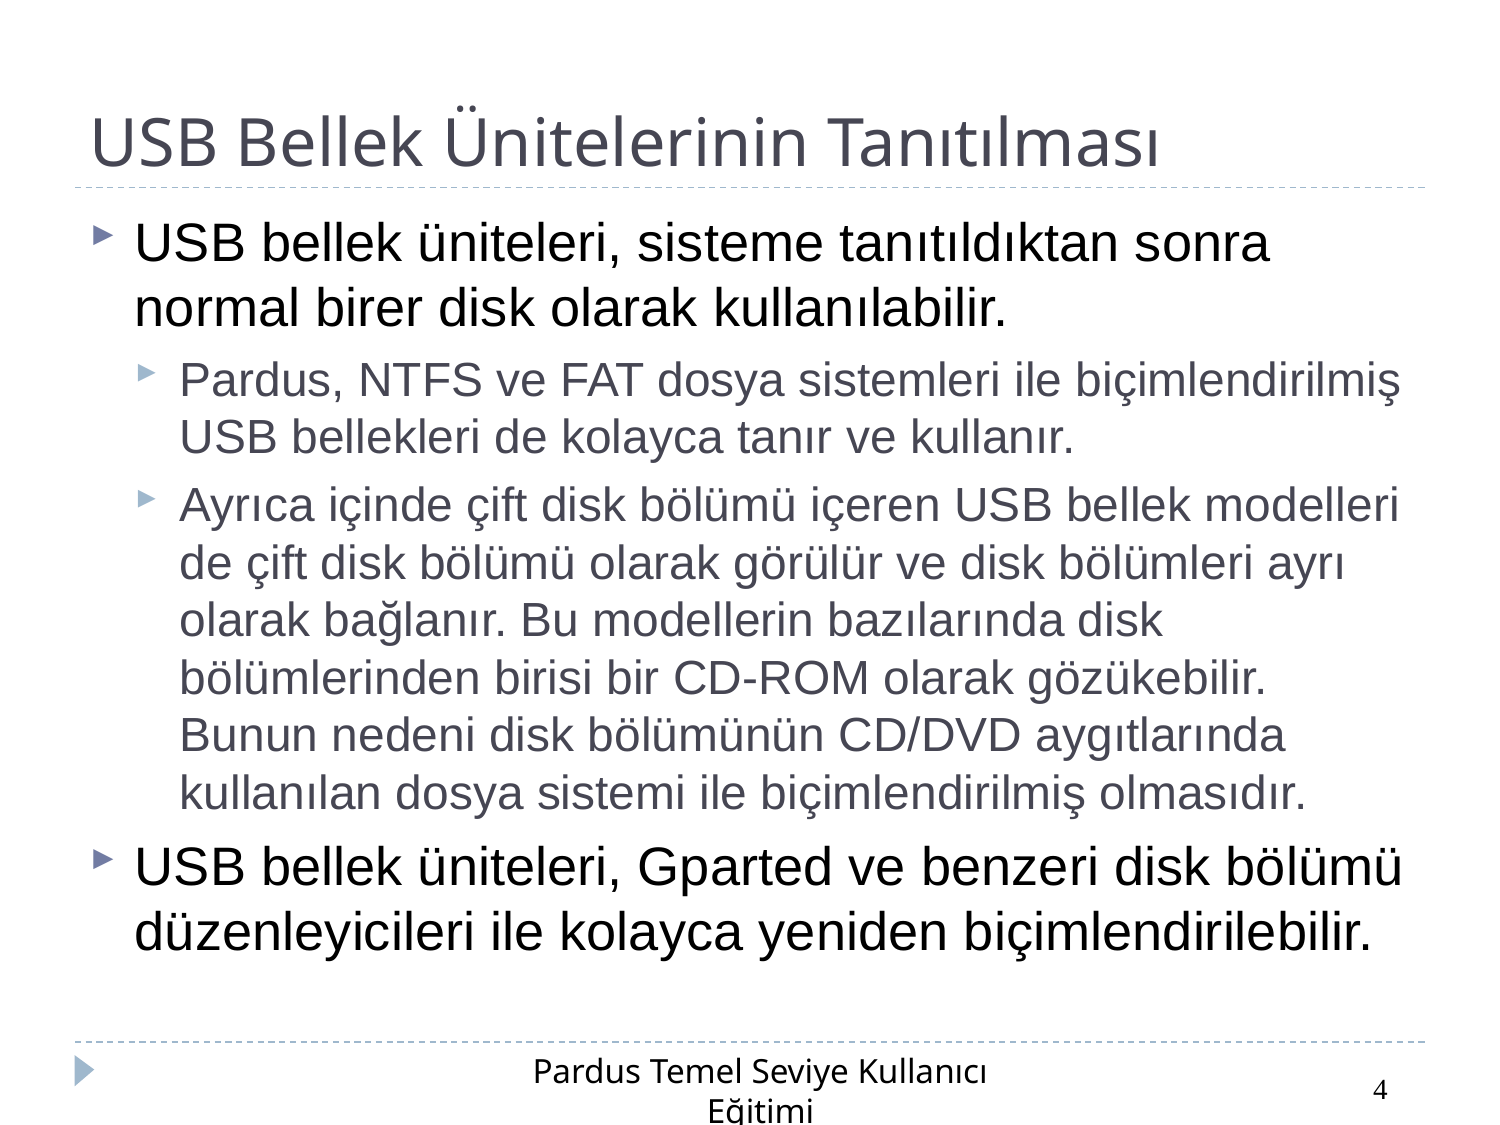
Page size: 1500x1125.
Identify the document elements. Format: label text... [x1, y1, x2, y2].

title USB Bellek Ünitelerinin Tanıtılması [75, 24, 1425, 188]
list USB bellek üniteleri, sisteme tanıtıldıktan sonra normal birer disk olarak kullanılabilir. Pardus, NTFS ve FAT dosya sistemleri ile biçimlendirilmiş USB bellekleri de kolayca tanır ve kullanır. Ayrıca içinde çift disk bölümü içeren USB bellek modelleri de çift disk bölümü olarak görülür ve disk bölümleri ayrı olarak bağlanır. Bu modellerin bazılarında disk bölümlerinden birisi bir CD-ROM olarak gözükebilir. Bunun nedeni disk bölümünün CD/DVD aygıtlarında kullanılan dosya sistemi ile biçimlendirilmiş olmasıdır. USB bellek üniteleri, Gparted ve benzeri disk bölümü düzenleyicileri ile kolayca yeniden biçimlendirilebilir. [75, 200, 1425, 1010]
